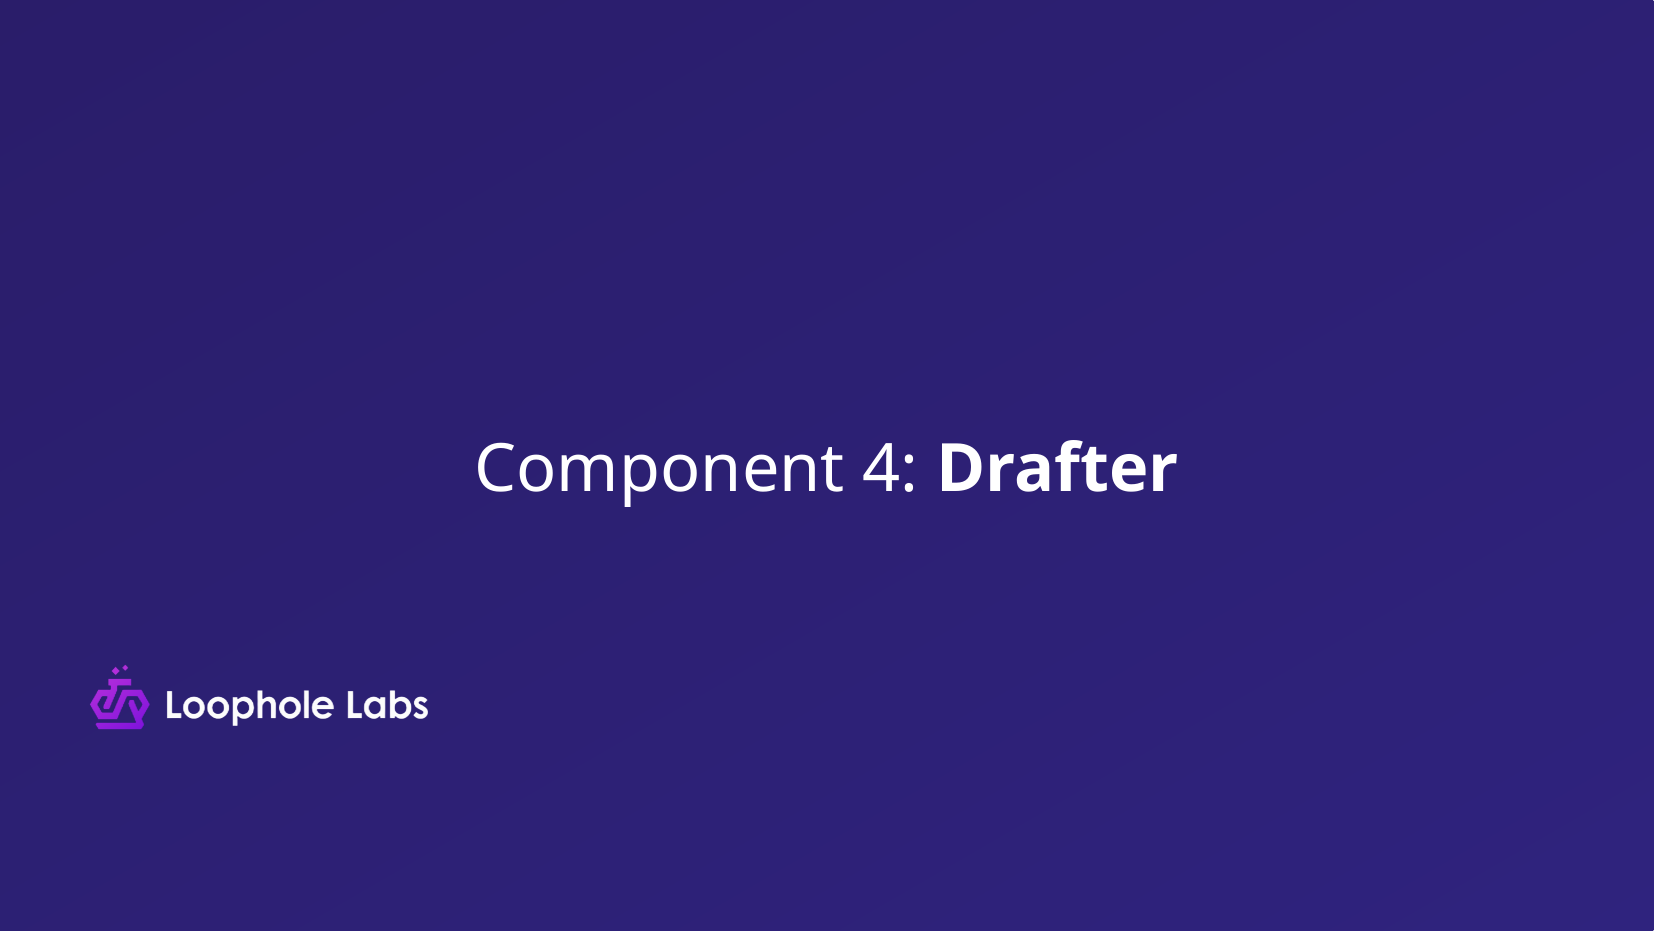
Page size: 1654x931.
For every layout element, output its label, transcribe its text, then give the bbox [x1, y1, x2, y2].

title Component 4: Drafter [300, 263, 1353, 667]
picture [70, 643, 439, 755]
